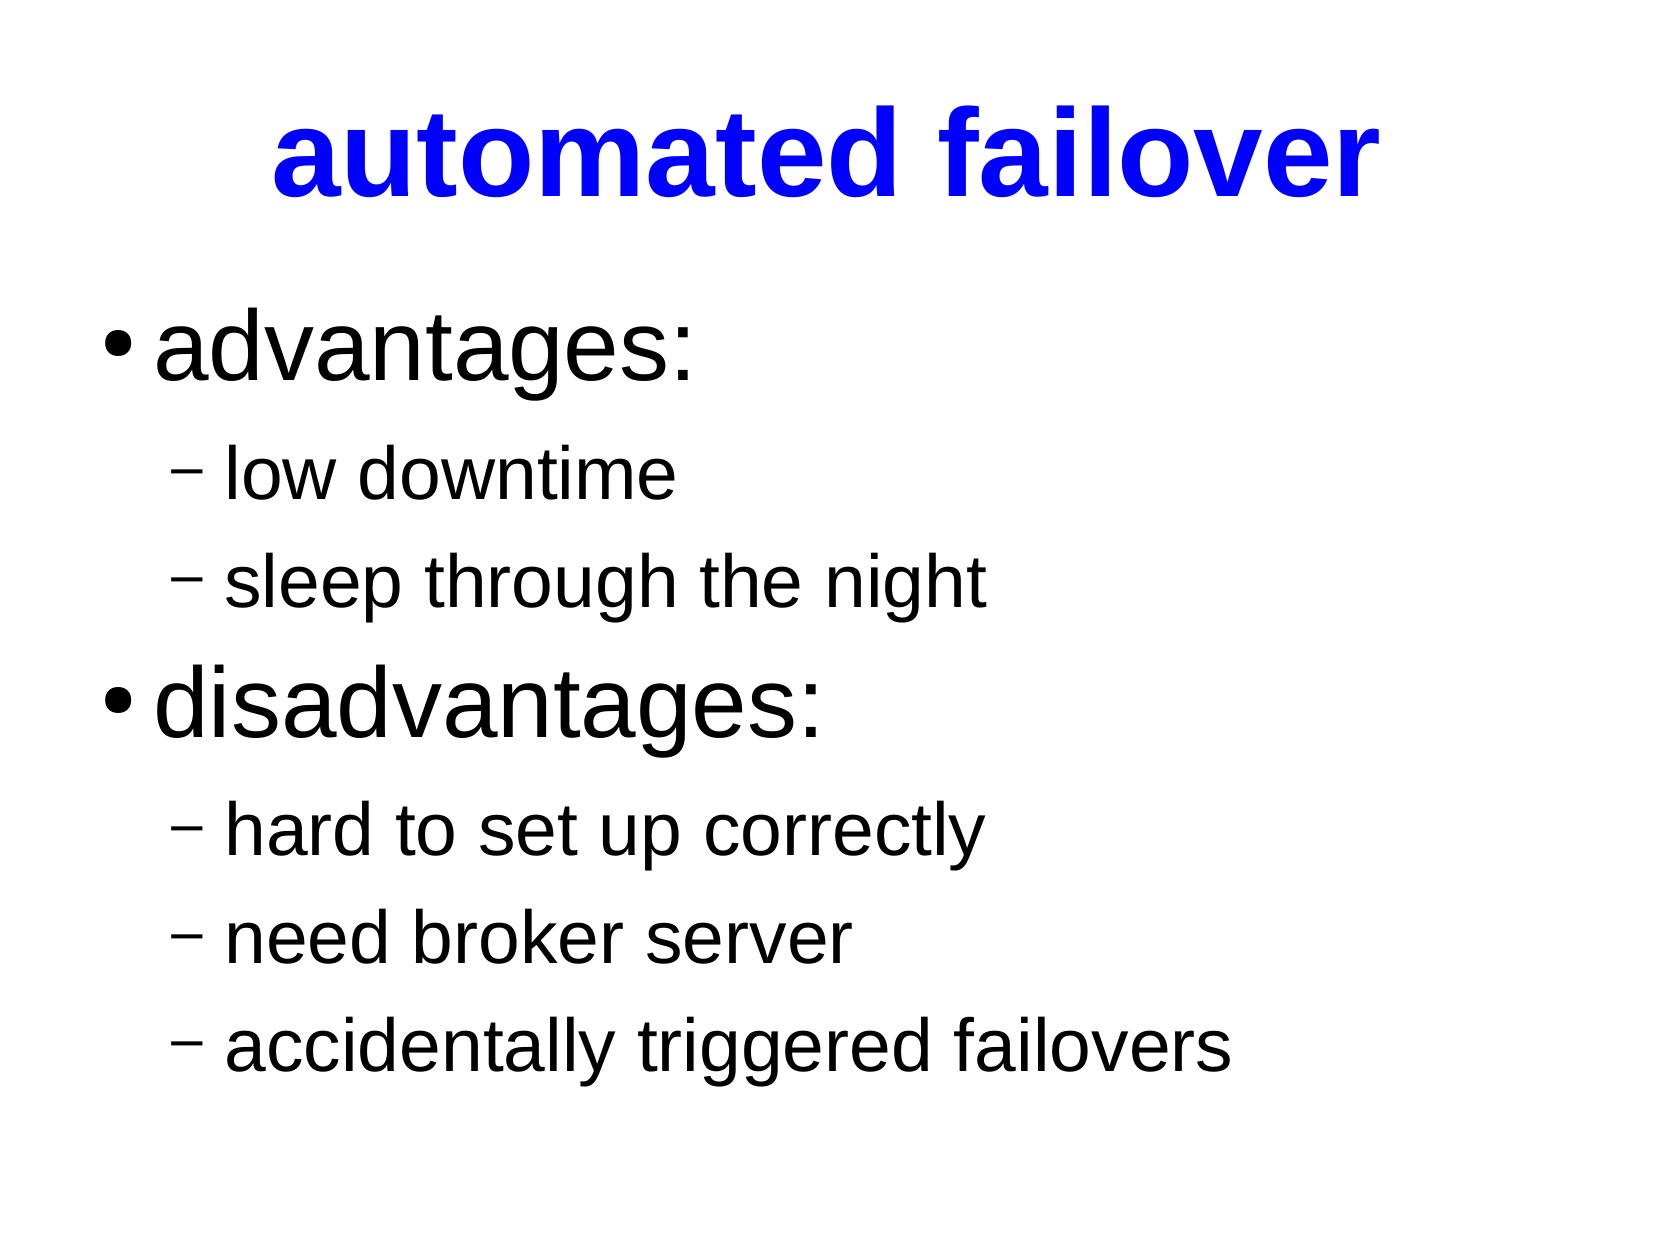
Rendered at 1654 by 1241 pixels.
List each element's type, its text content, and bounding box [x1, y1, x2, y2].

list advantages: low downtime sleep through the night disadvantages: hard to set up correctly need broker server accidentally triggered failovers [82, 290, 1591, 1130]
title automated failover [82, 49, 1571, 257]
